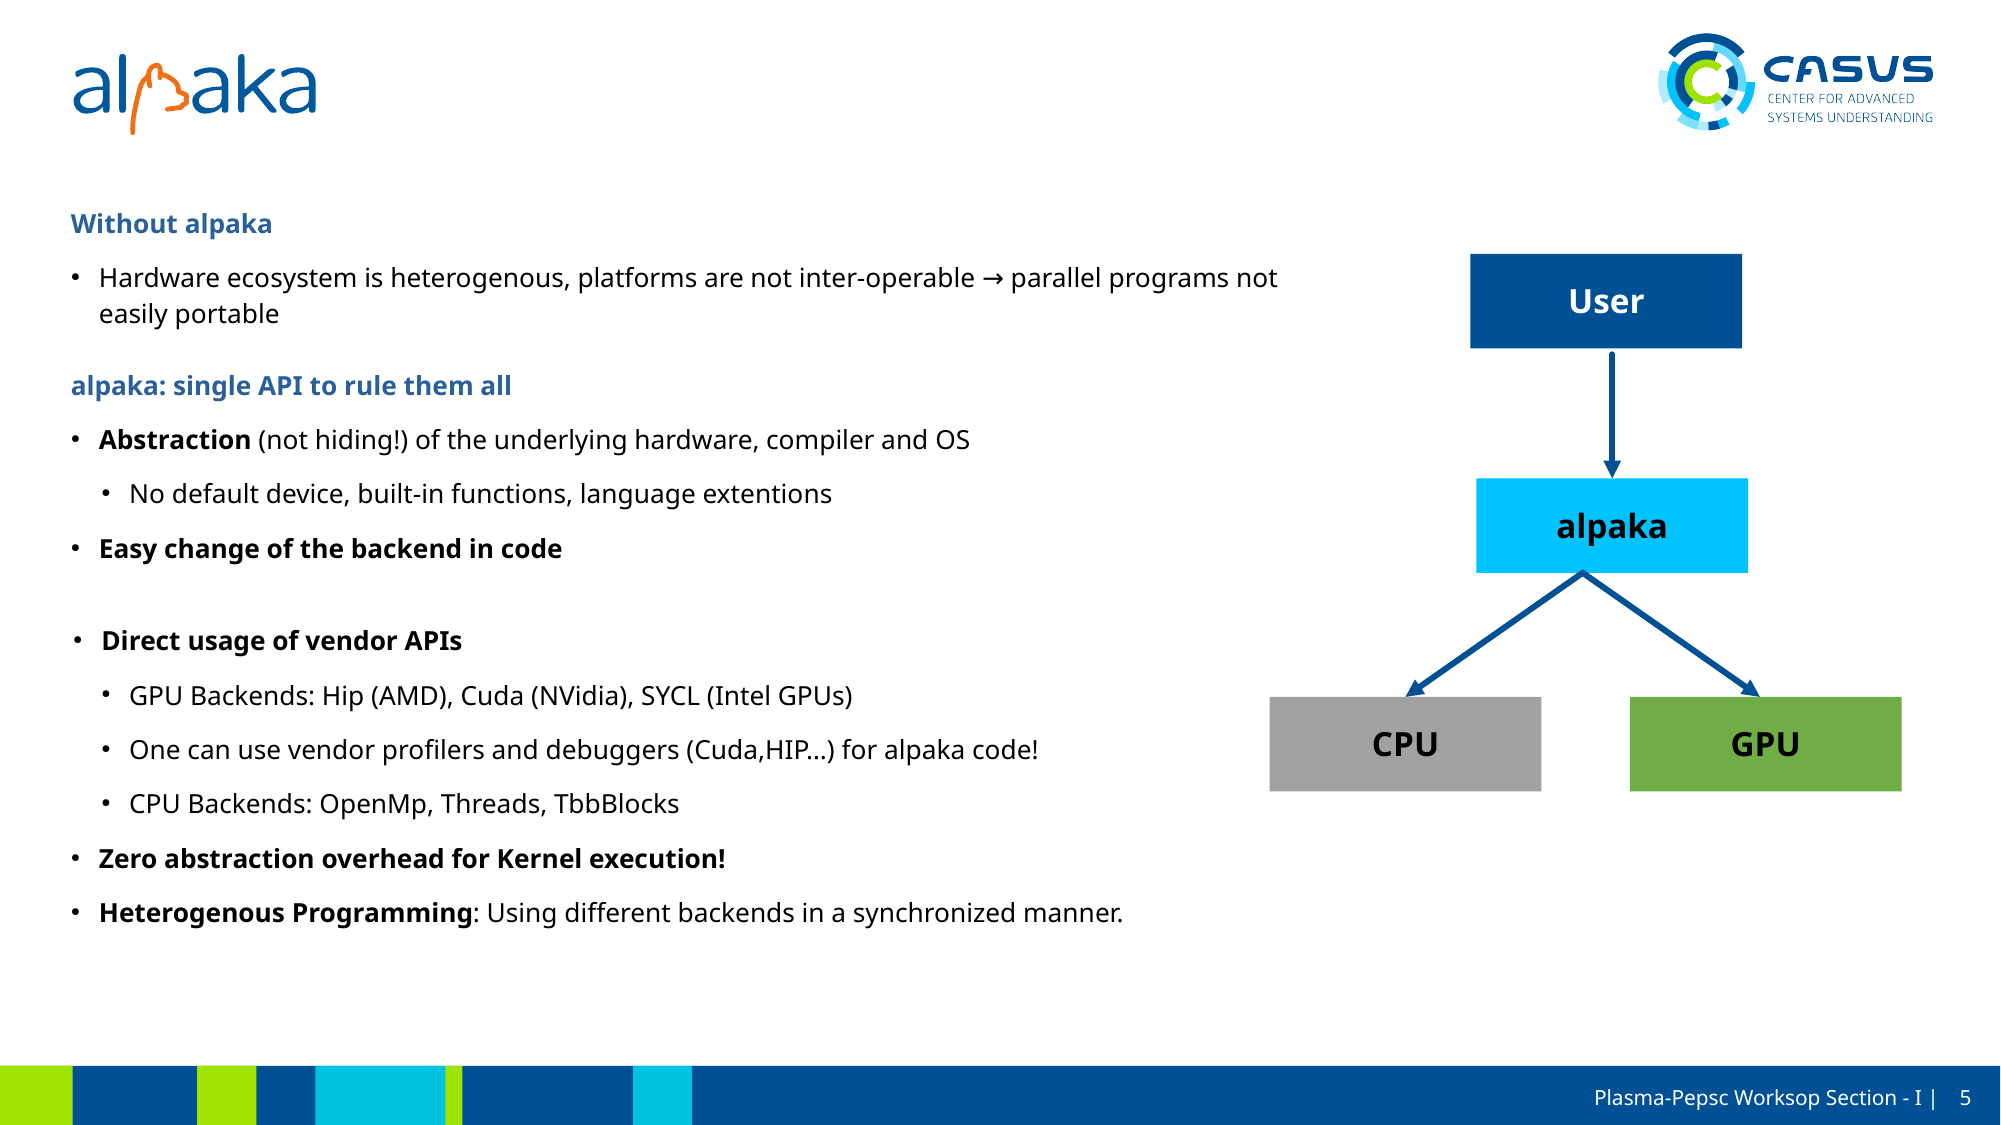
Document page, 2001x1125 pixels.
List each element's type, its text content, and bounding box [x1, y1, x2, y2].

text_box User [1470, 253, 1743, 349]
text_box alpaka [1476, 478, 1749, 573]
picture [1658, 33, 1933, 131]
text_box GPU [1629, 696, 1902, 792]
text_box CPU [1269, 696, 1542, 792]
list Without alpaka Hardware ecosystem is heterogenous, platforms are not inter-operable → parallel programs not easily portable alpaka: single API to rule them all Abstraction (not hiding!) of the underlying hardware, compiler and OS No default device, built-in functions, language extentions Easy change of the backend in code Direct usage of vendor APIs GPU Backends: Hip (AMD), Cuda (NVidia), SYCL (Intel GPUs) One can use vendor profilers and debuggers (Cuda,HIP…) for alpaka code! CPU Backends: OpenMp, Threads, TbbBlocks Zero abstraction overhead for Kernel execution! Heterogenous Programming: Using different backends in a synchronized manner. [70, 165, 1288, 934]
picture [72, 53, 317, 136]
